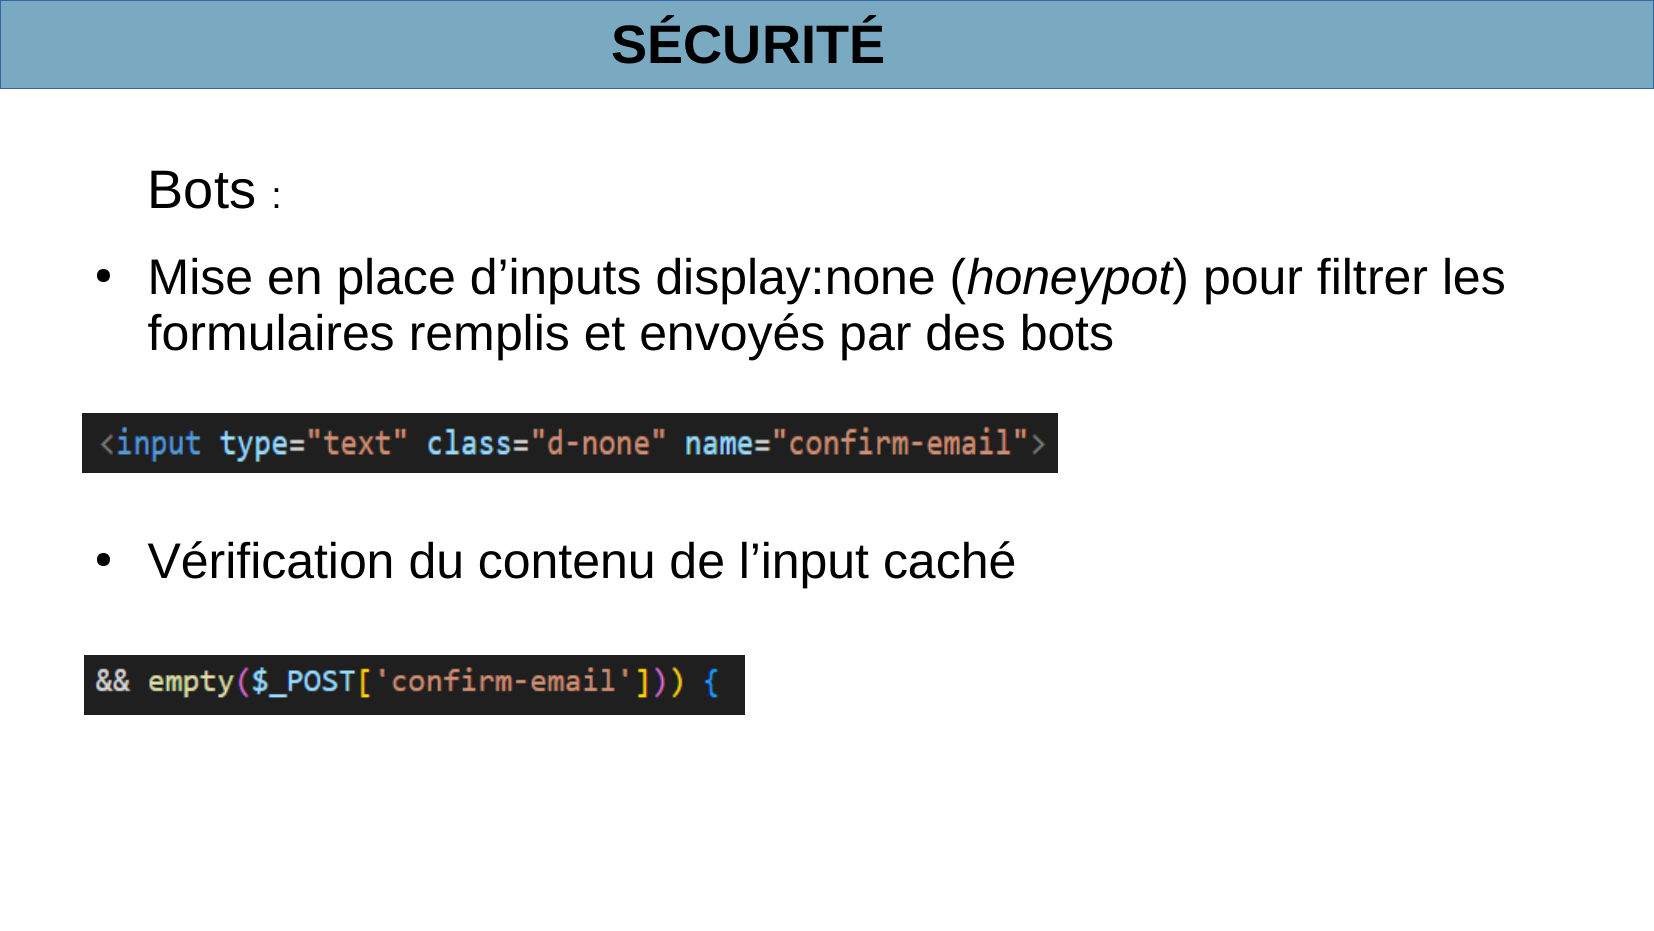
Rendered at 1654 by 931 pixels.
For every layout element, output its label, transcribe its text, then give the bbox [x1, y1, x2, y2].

picture [82, 413, 1058, 473]
text_box SÉCURITÉ [596, 7, 963, 83]
list Bots : Mise en place d’inputs display:none (honeypot) pour filtrer les formulaires remplis et envoyés par des bots Vérification du contenu de l’input caché [76, 159, 1595, 904]
picture [84, 655, 745, 715]
text_box [0, 0, 1654, 89]
